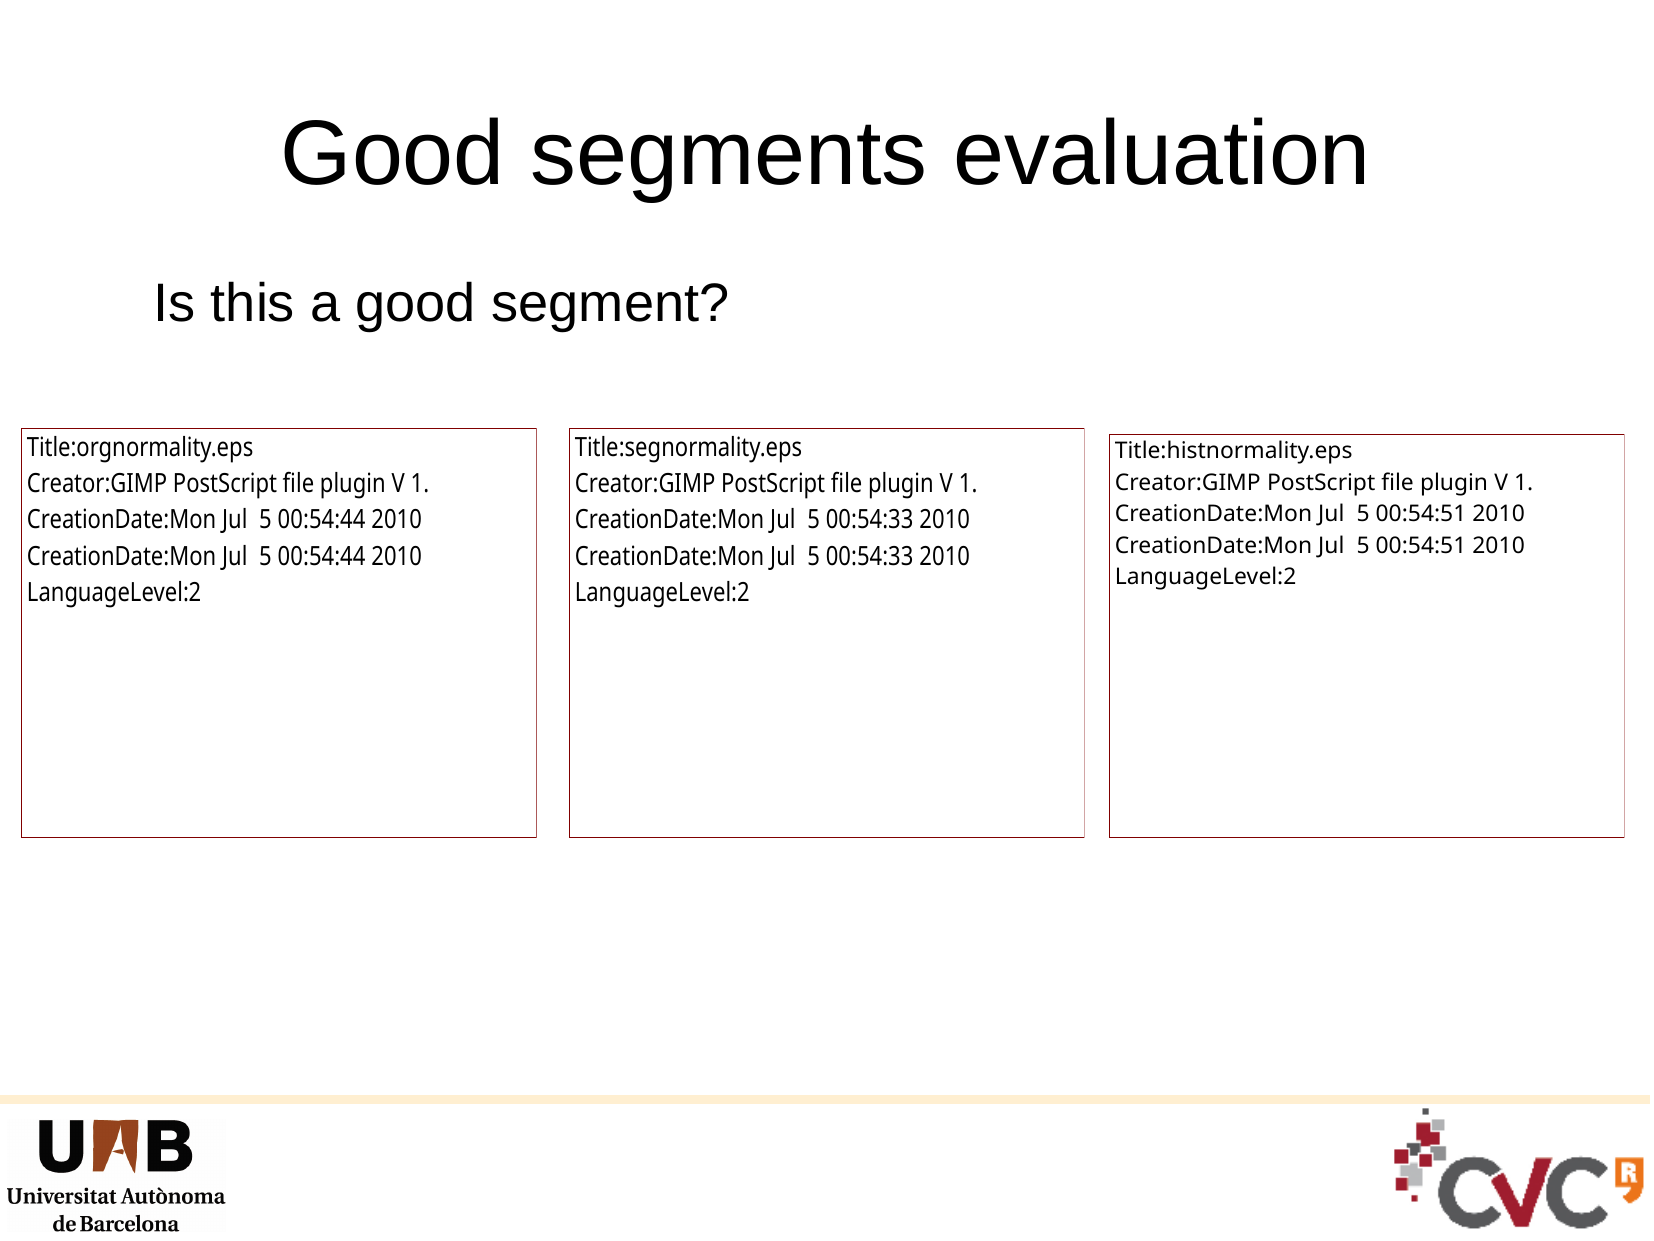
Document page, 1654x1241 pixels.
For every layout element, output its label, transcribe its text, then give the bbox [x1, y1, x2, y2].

picture [19, 426, 537, 838]
picture [1107, 432, 1625, 838]
picture [567, 426, 1085, 838]
title Good segments evaluation [82, 56, 1571, 250]
list Is this a good segment? [82, 272, 1571, 1091]
picture [7, 1119, 226, 1232]
picture [1393, 1107, 1650, 1235]
